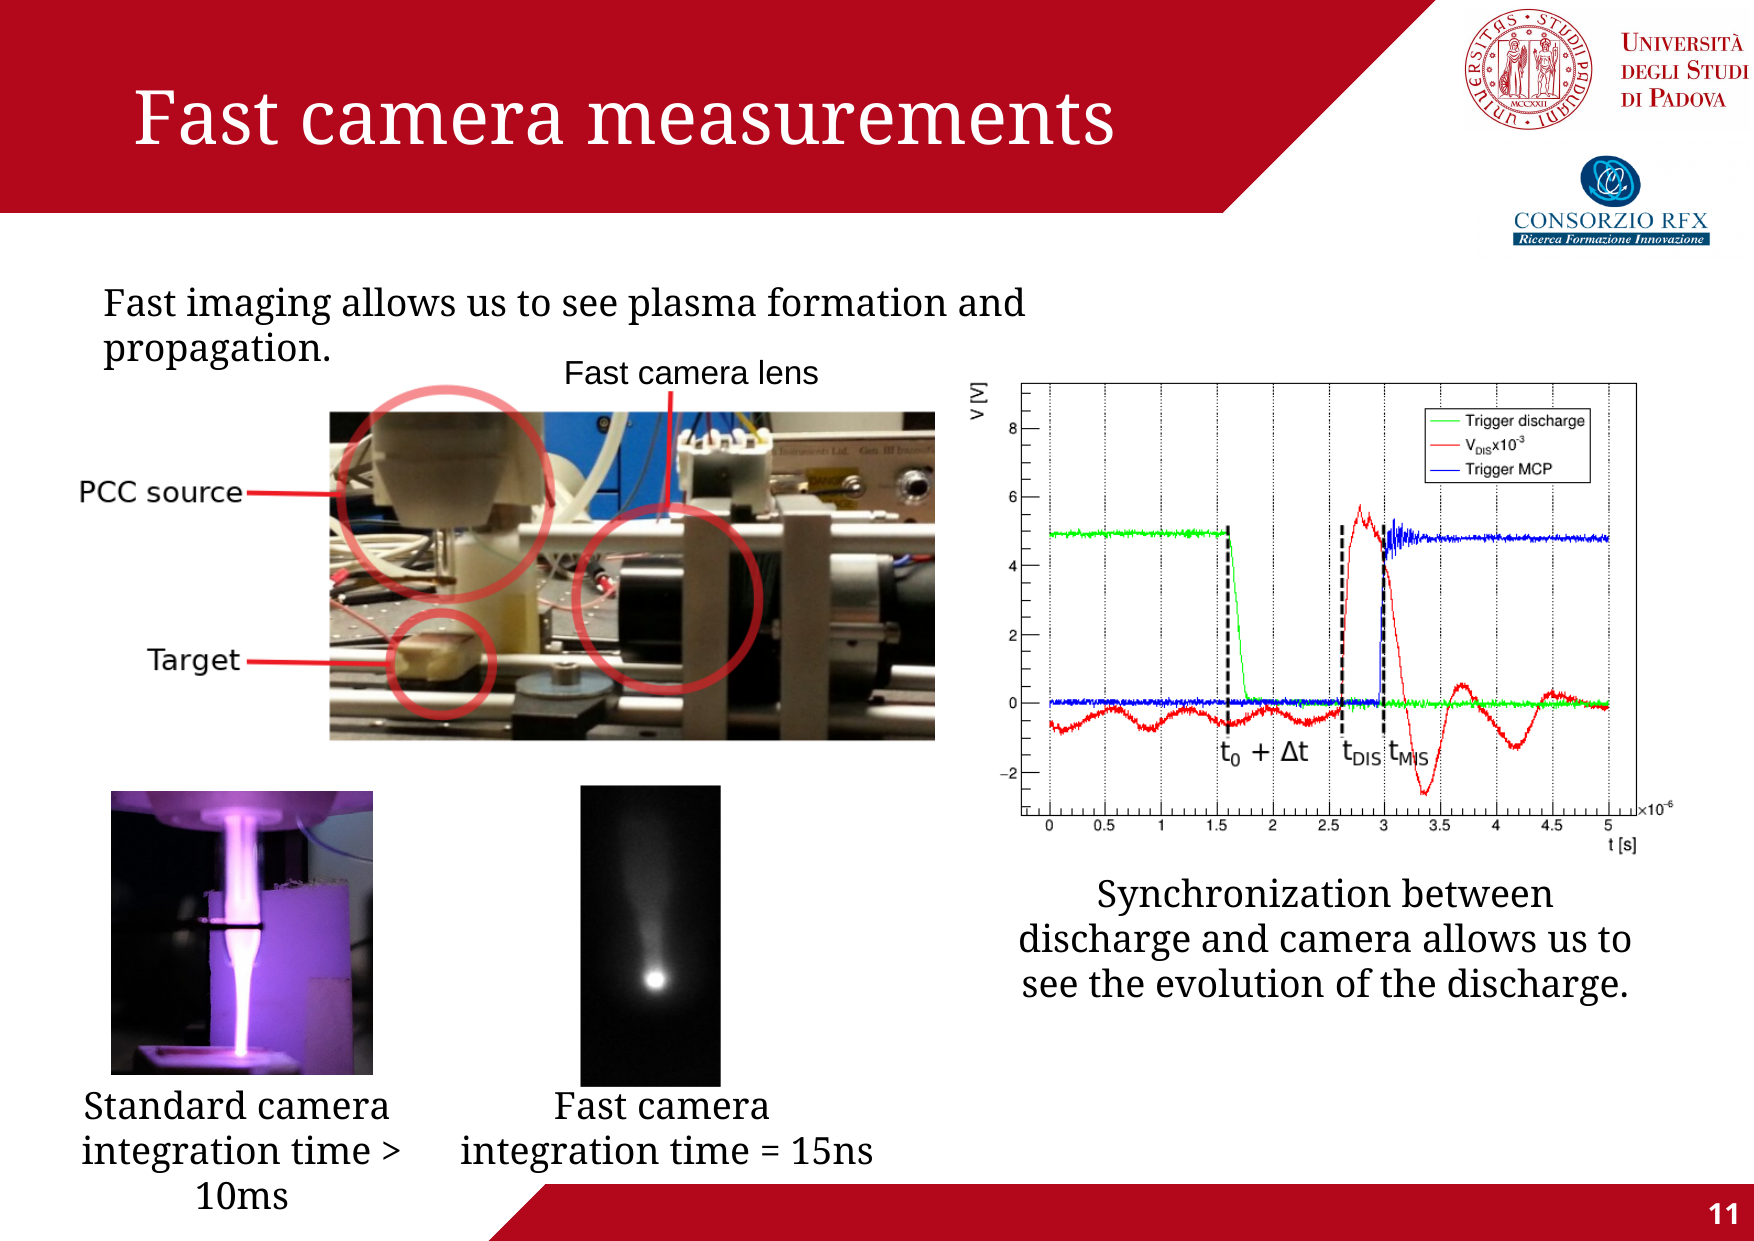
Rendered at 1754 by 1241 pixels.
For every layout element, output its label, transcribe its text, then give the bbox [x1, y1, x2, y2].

text_box Fast camera integration time = 15ns [442, 1074, 892, 1227]
text_box Fast imaging allows us to see plasma formation and propagation. [88, 271, 1217, 356]
picture [580, 785, 721, 1087]
picture [111, 791, 373, 1074]
text_box Fast camera lens [549, 343, 880, 449]
text_box Standard camera integration time > 10ms [17, 1074, 442, 1227]
picture [76, 355, 935, 745]
text_box Synchronization between discharge and camera allows us to see the evolution of the discharge. [998, 862, 1654, 1022]
title Fast camera measurements [10, 0, 1241, 244]
picture [1463, 7, 1750, 131]
picture [1476, 140, 1750, 259]
picture [213, 361, 225, 368]
picture [945, 330, 1713, 869]
